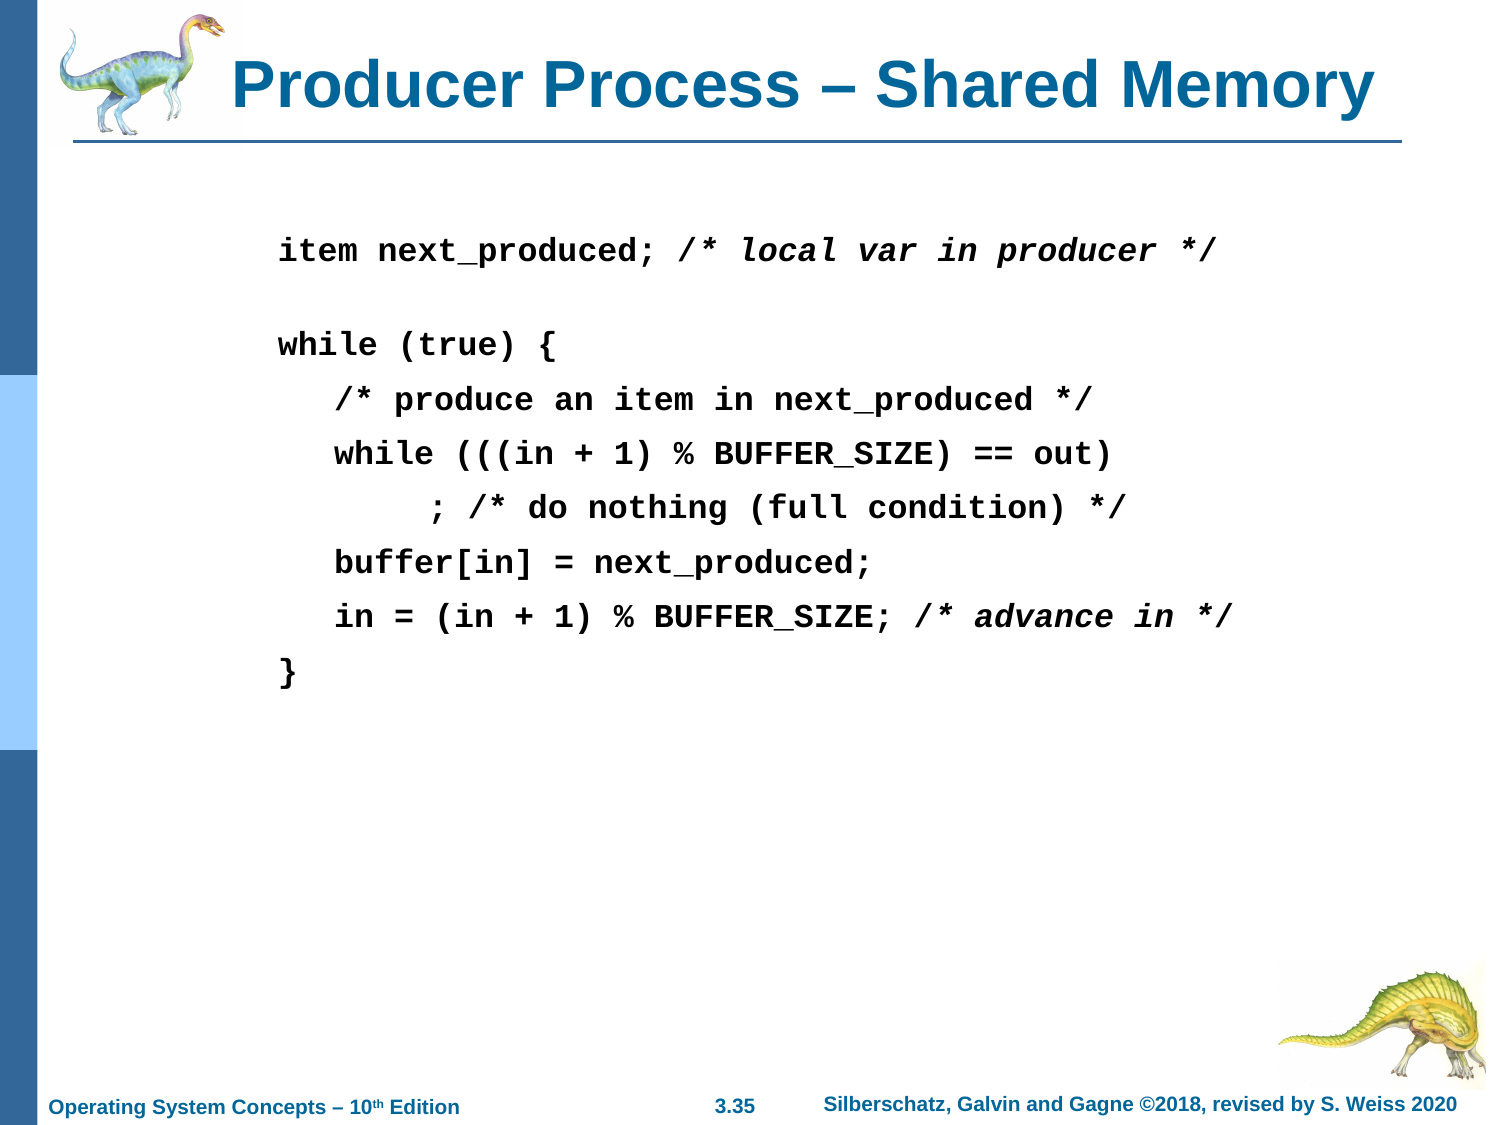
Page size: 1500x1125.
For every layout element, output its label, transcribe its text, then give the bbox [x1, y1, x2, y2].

title Producer Process – Shared Memory [183, 33, 1426, 128]
list item next_produced; /* local var in producer */ while (true) { /* produce an item in next_produced */ while (((in + 1) % BUFFER_SIZE) == out) ; /* do nothing (full condition) */ buffer[in] = next_produced; in = (in + 1) % BUFFER_SIZE; /* advance in */ } [262, 166, 1402, 902]
picture [1275, 959, 1486, 1090]
picture [46, 0, 243, 149]
picture [1140, 1096, 1148, 1101]
